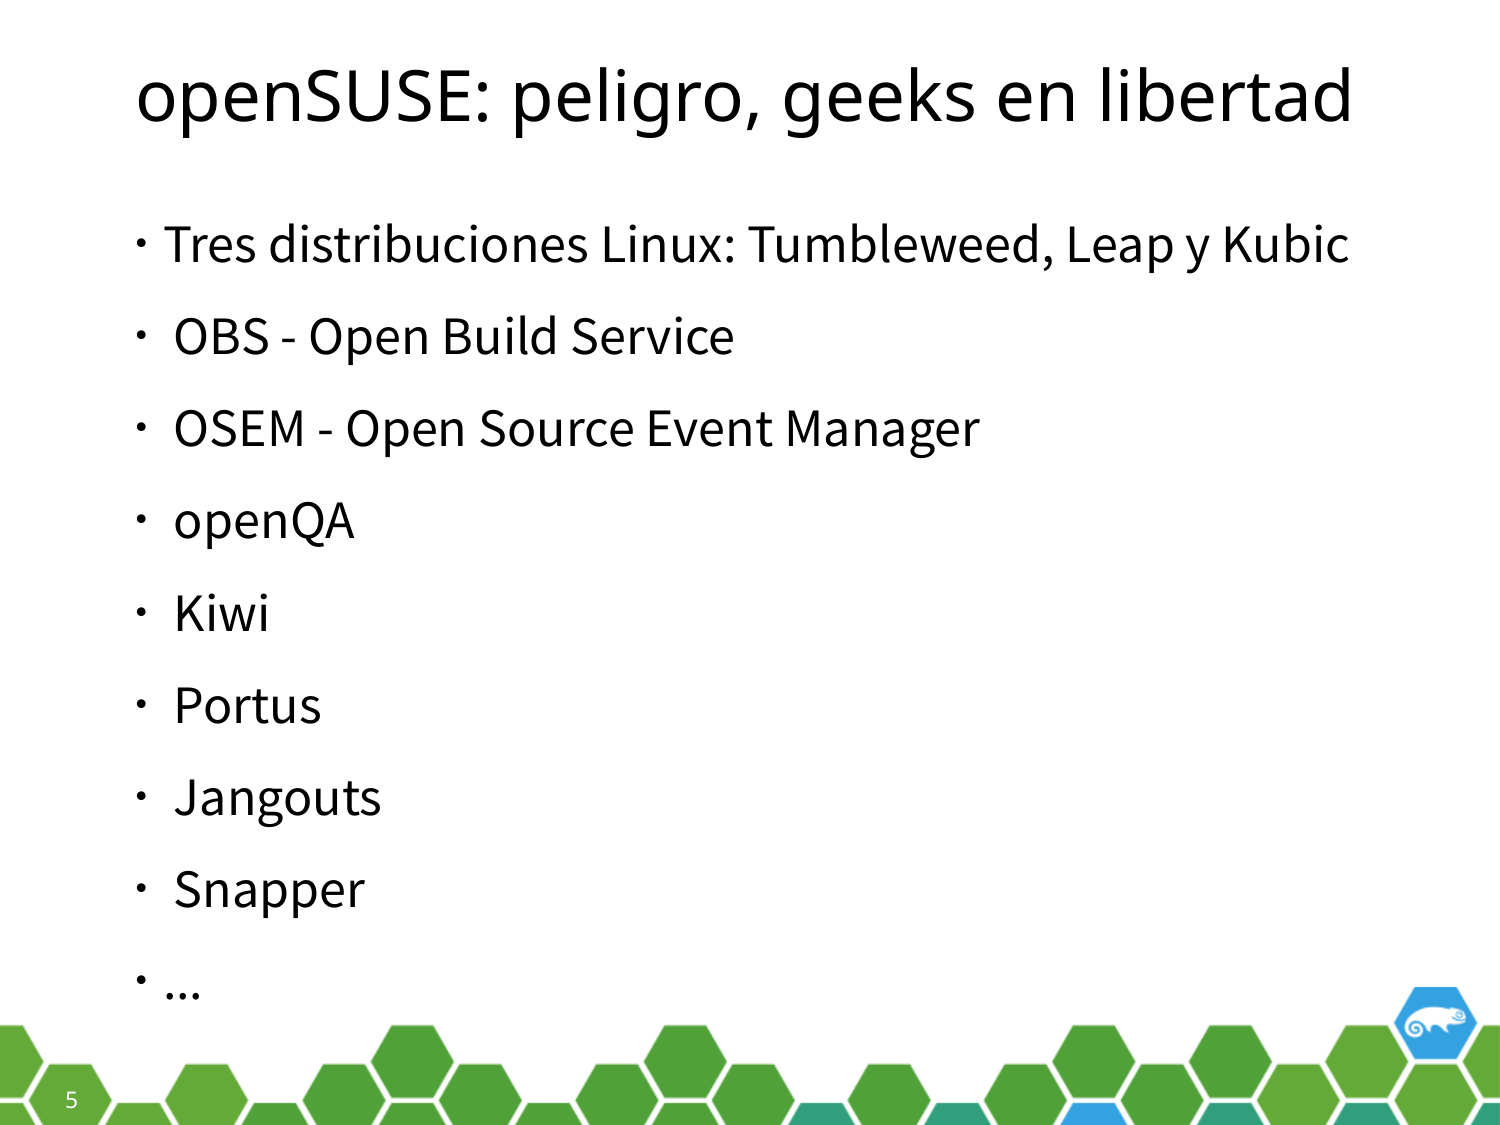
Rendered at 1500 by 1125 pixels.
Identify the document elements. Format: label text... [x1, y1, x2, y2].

list Tres distribuciones Linux: Tumbleweed, Leap y Kubic OBS - Open Build Service OSEM - Open Source Event Manager openQA Kiwi Portus Jangouts Snapper ... [135, 208, 1372, 862]
picture [0, 987, 1500, 1125]
title openSUSE: peligro, geeks en libertad [135, 12, 1372, 175]
